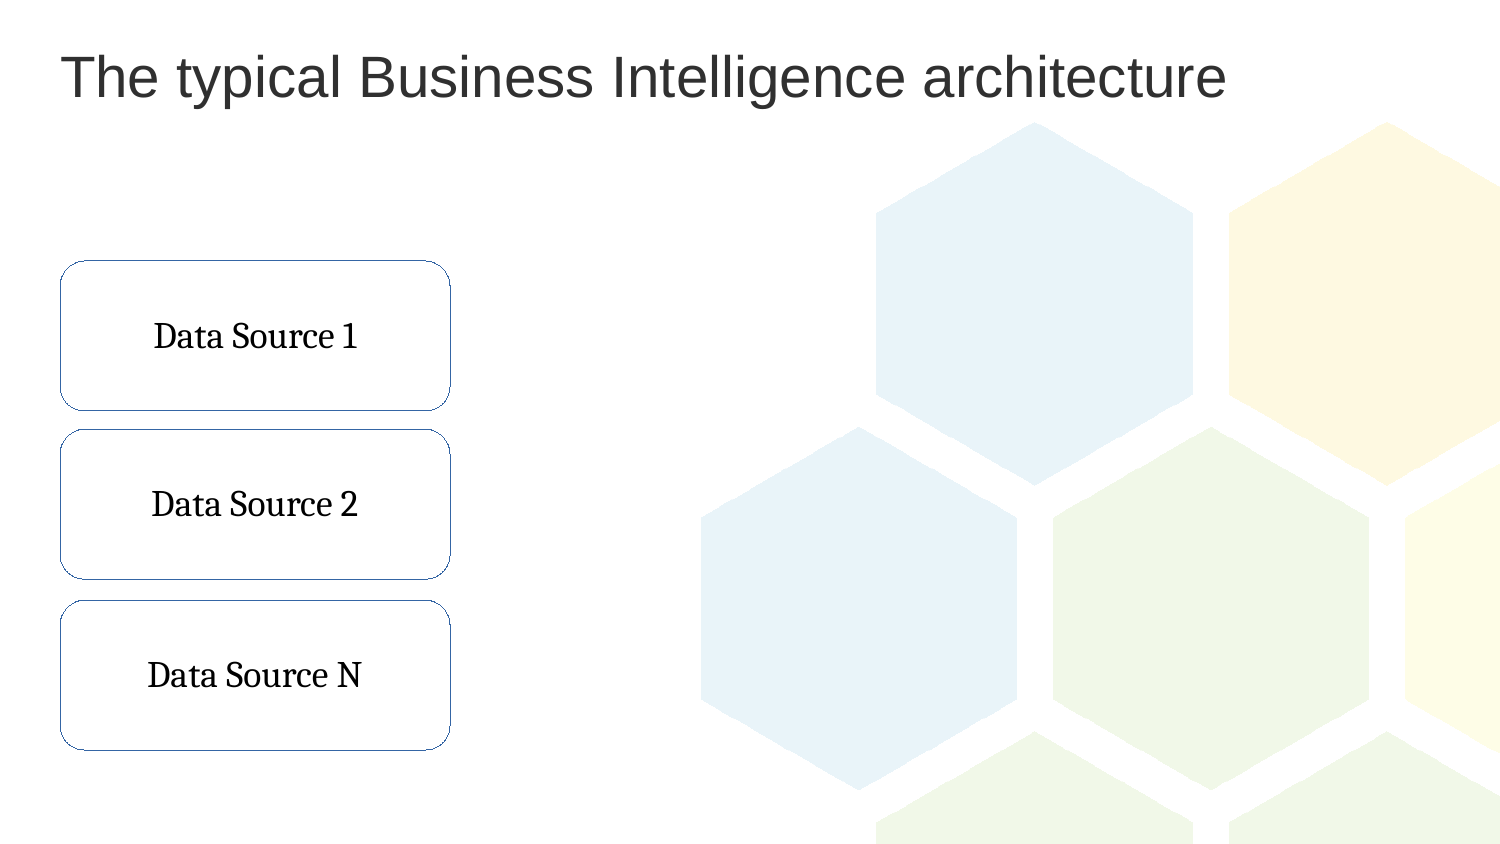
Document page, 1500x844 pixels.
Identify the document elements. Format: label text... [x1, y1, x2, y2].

text_box Data Source 1 [60, 260, 451, 411]
picture [0, 0, 1500, 844]
text_box Data Source N [60, 600, 451, 751]
title The typical Business Intelligence architecture [45, 24, 1443, 118]
text_box Data Source 2 [60, 429, 451, 580]
